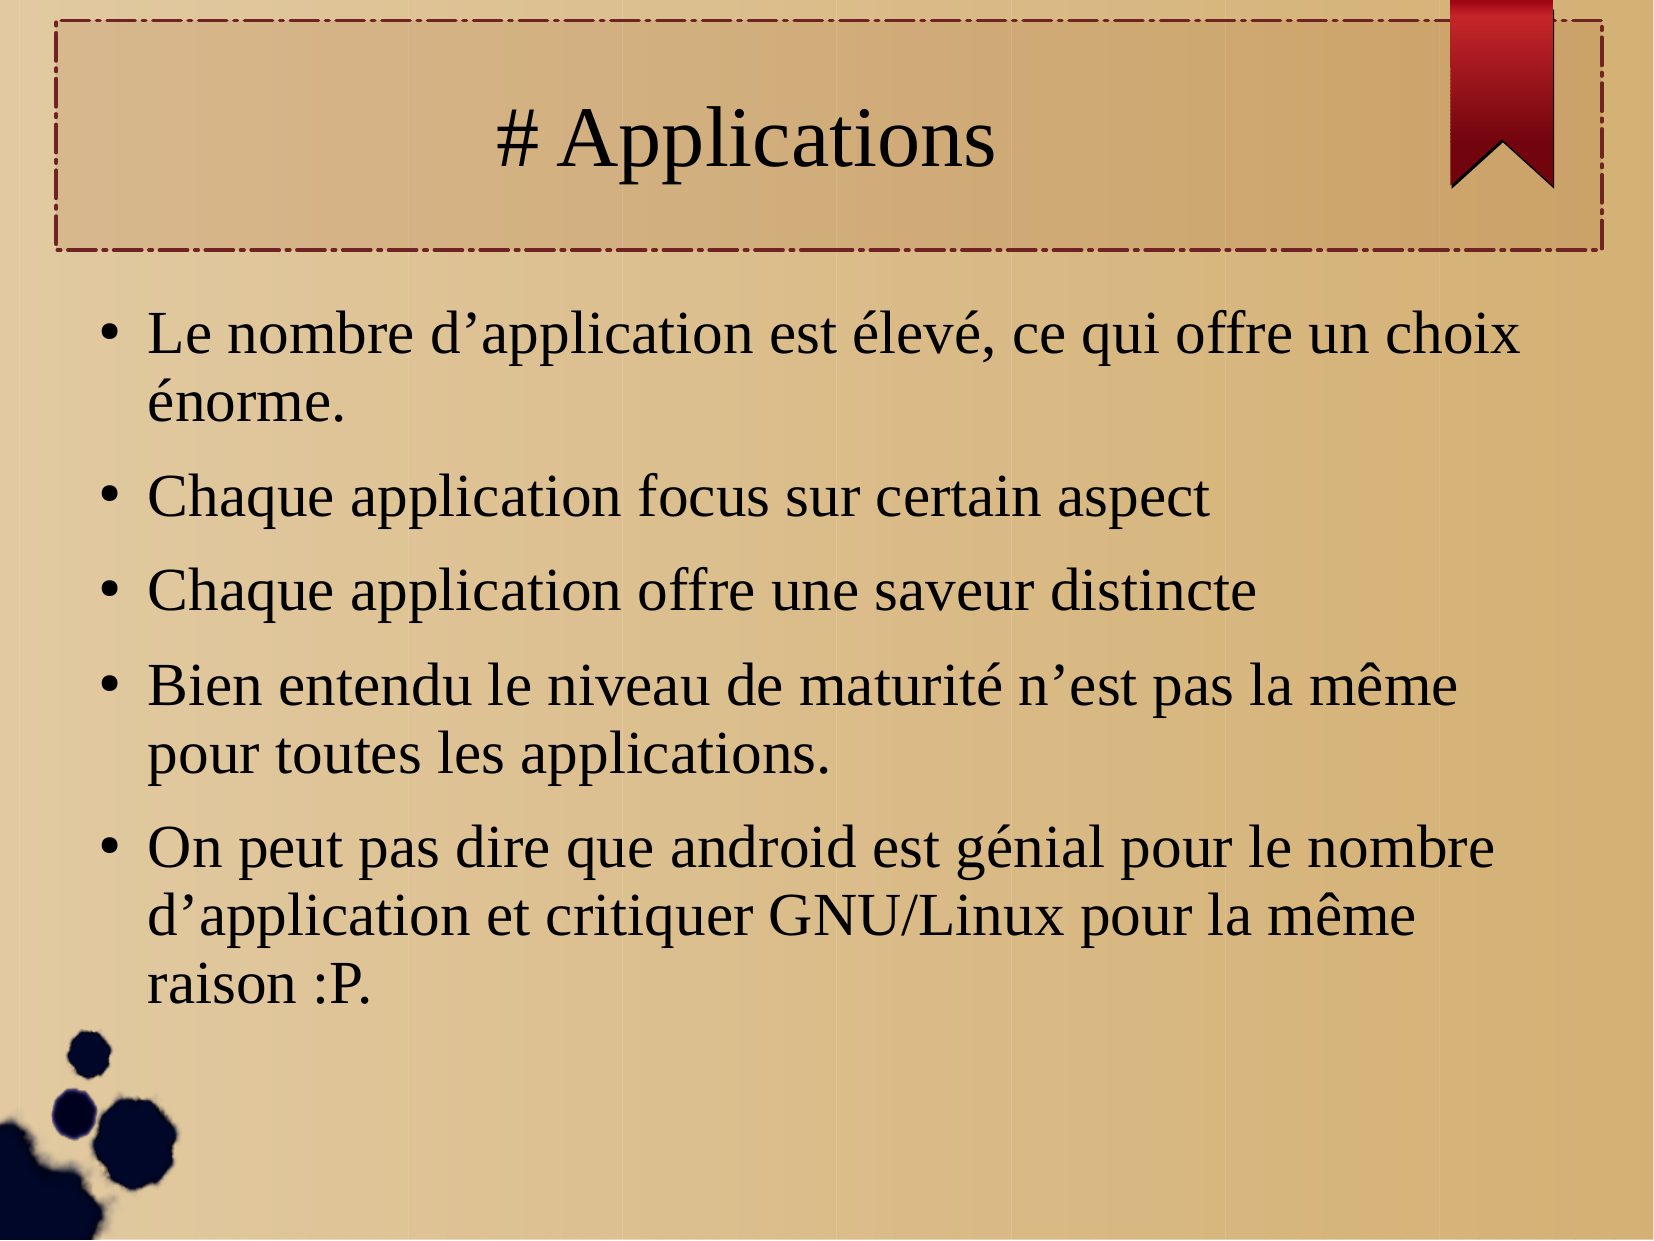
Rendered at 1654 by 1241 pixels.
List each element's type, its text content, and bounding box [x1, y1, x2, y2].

title # Applications [82, 47, 1412, 229]
list Le nombre d’application est élevé, ce qui offre un choix énorme. Chaque application focus sur certain aspect Chaque application offre une saveur distincte Bien entendu le niveau de maturité n’est pas la même pour toutes les applications. On peut pas dire que android est génial pour le nombre d’application et critiquer GNU/Linux pour la même raison :P. [82, 299, 1571, 1019]
